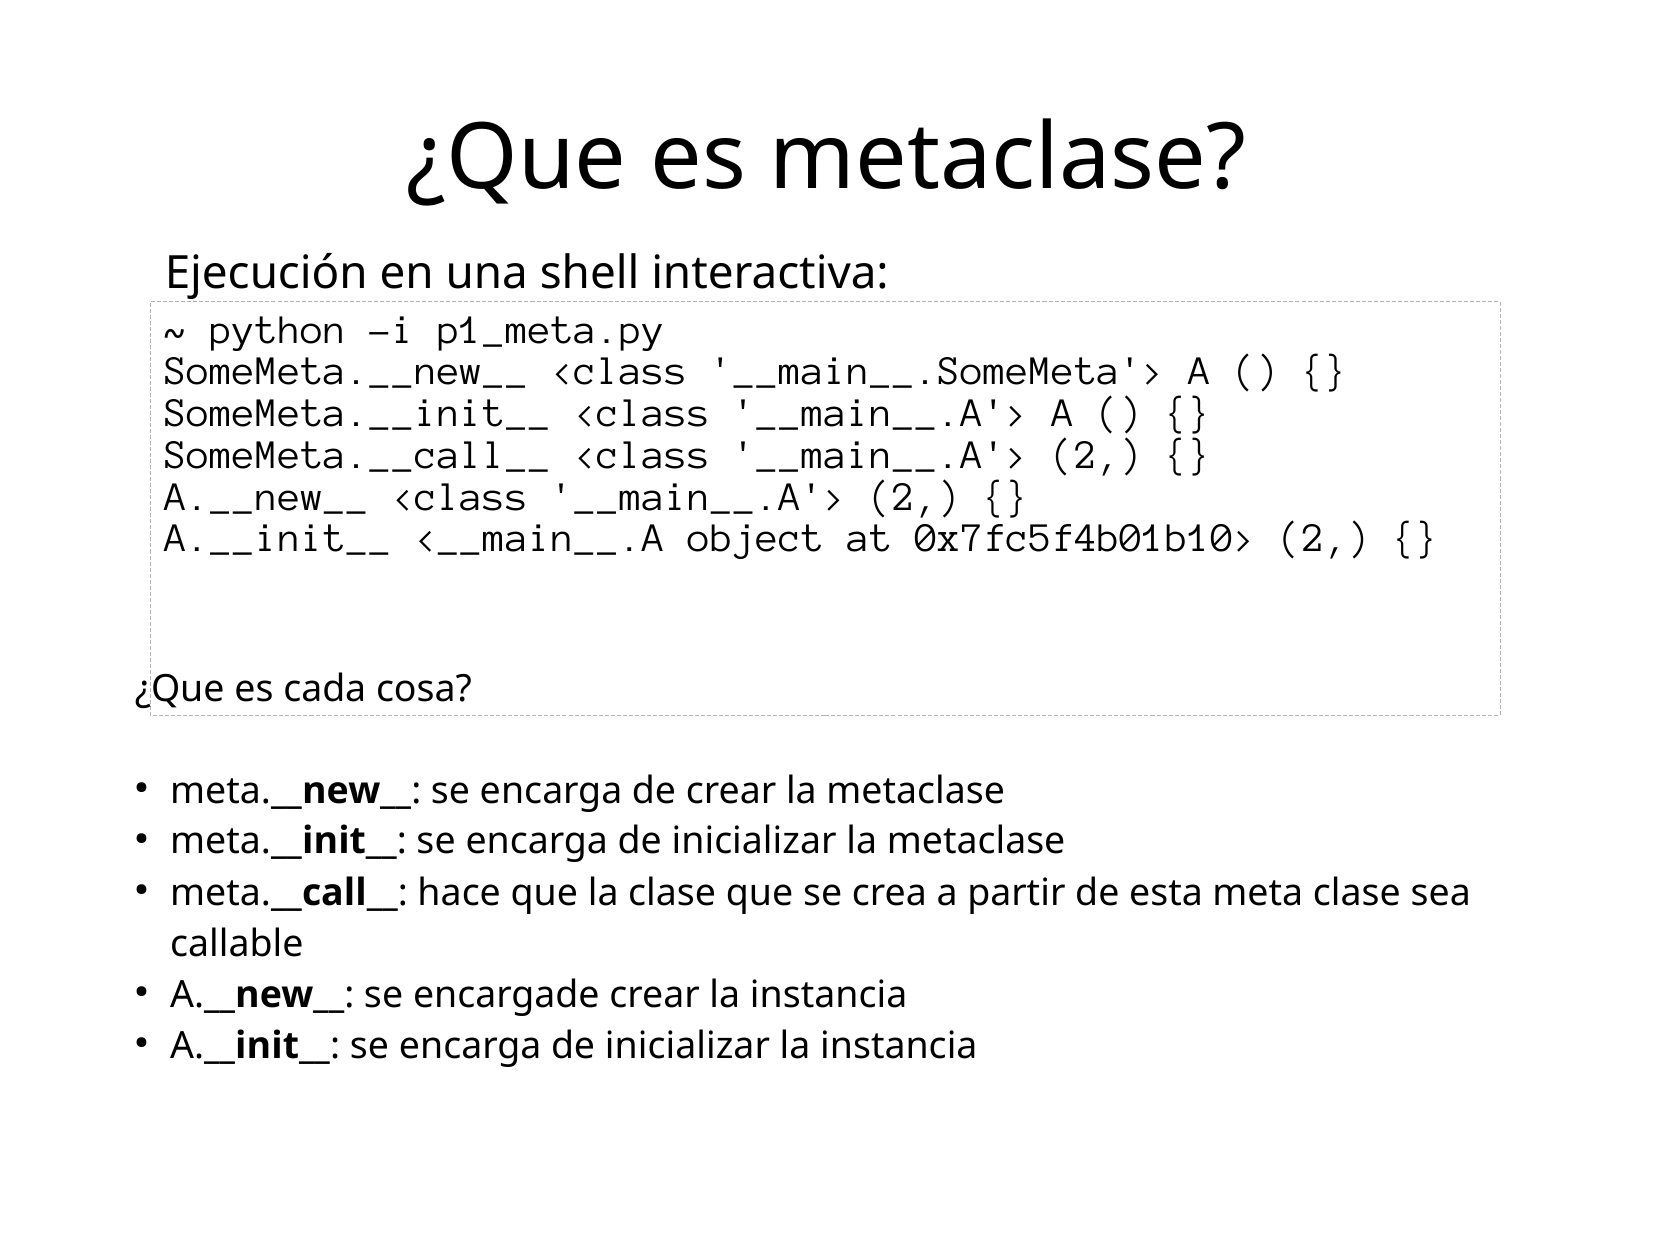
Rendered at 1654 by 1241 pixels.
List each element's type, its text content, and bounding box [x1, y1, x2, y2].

title ¿Que es metaclase? [82, 49, 1571, 257]
text_box Ejecución en una shell interactiva: [150, 232, 1501, 301]
text_box ~ python -i p1_meta.py SomeMeta.__new__ <class '__main__.SomeMeta'> A () {} SomeMeta.__init__ <class '__main__.A'> A () {} SomeMeta.__call__ <class '__main__.A'> (2,) {} A.__new__ <class '__main__.A'> (2,) {} A.__init__ <__main__.A object at 0x7fc5f4b01b10> (2,) {} [150, 301, 1501, 567]
text_box ¿Que es cada cosa? meta.__new__: se encarga de crear la metaclase meta.__init__: se encarga de inicializar la metaclase meta.__call__: hace que la clase que se crea a partir de esta meta clase sea callable A.__new__: se encargade crear la instancia A.__init__: se encarga de inicializar la instancia [120, 653, 1576, 1016]
